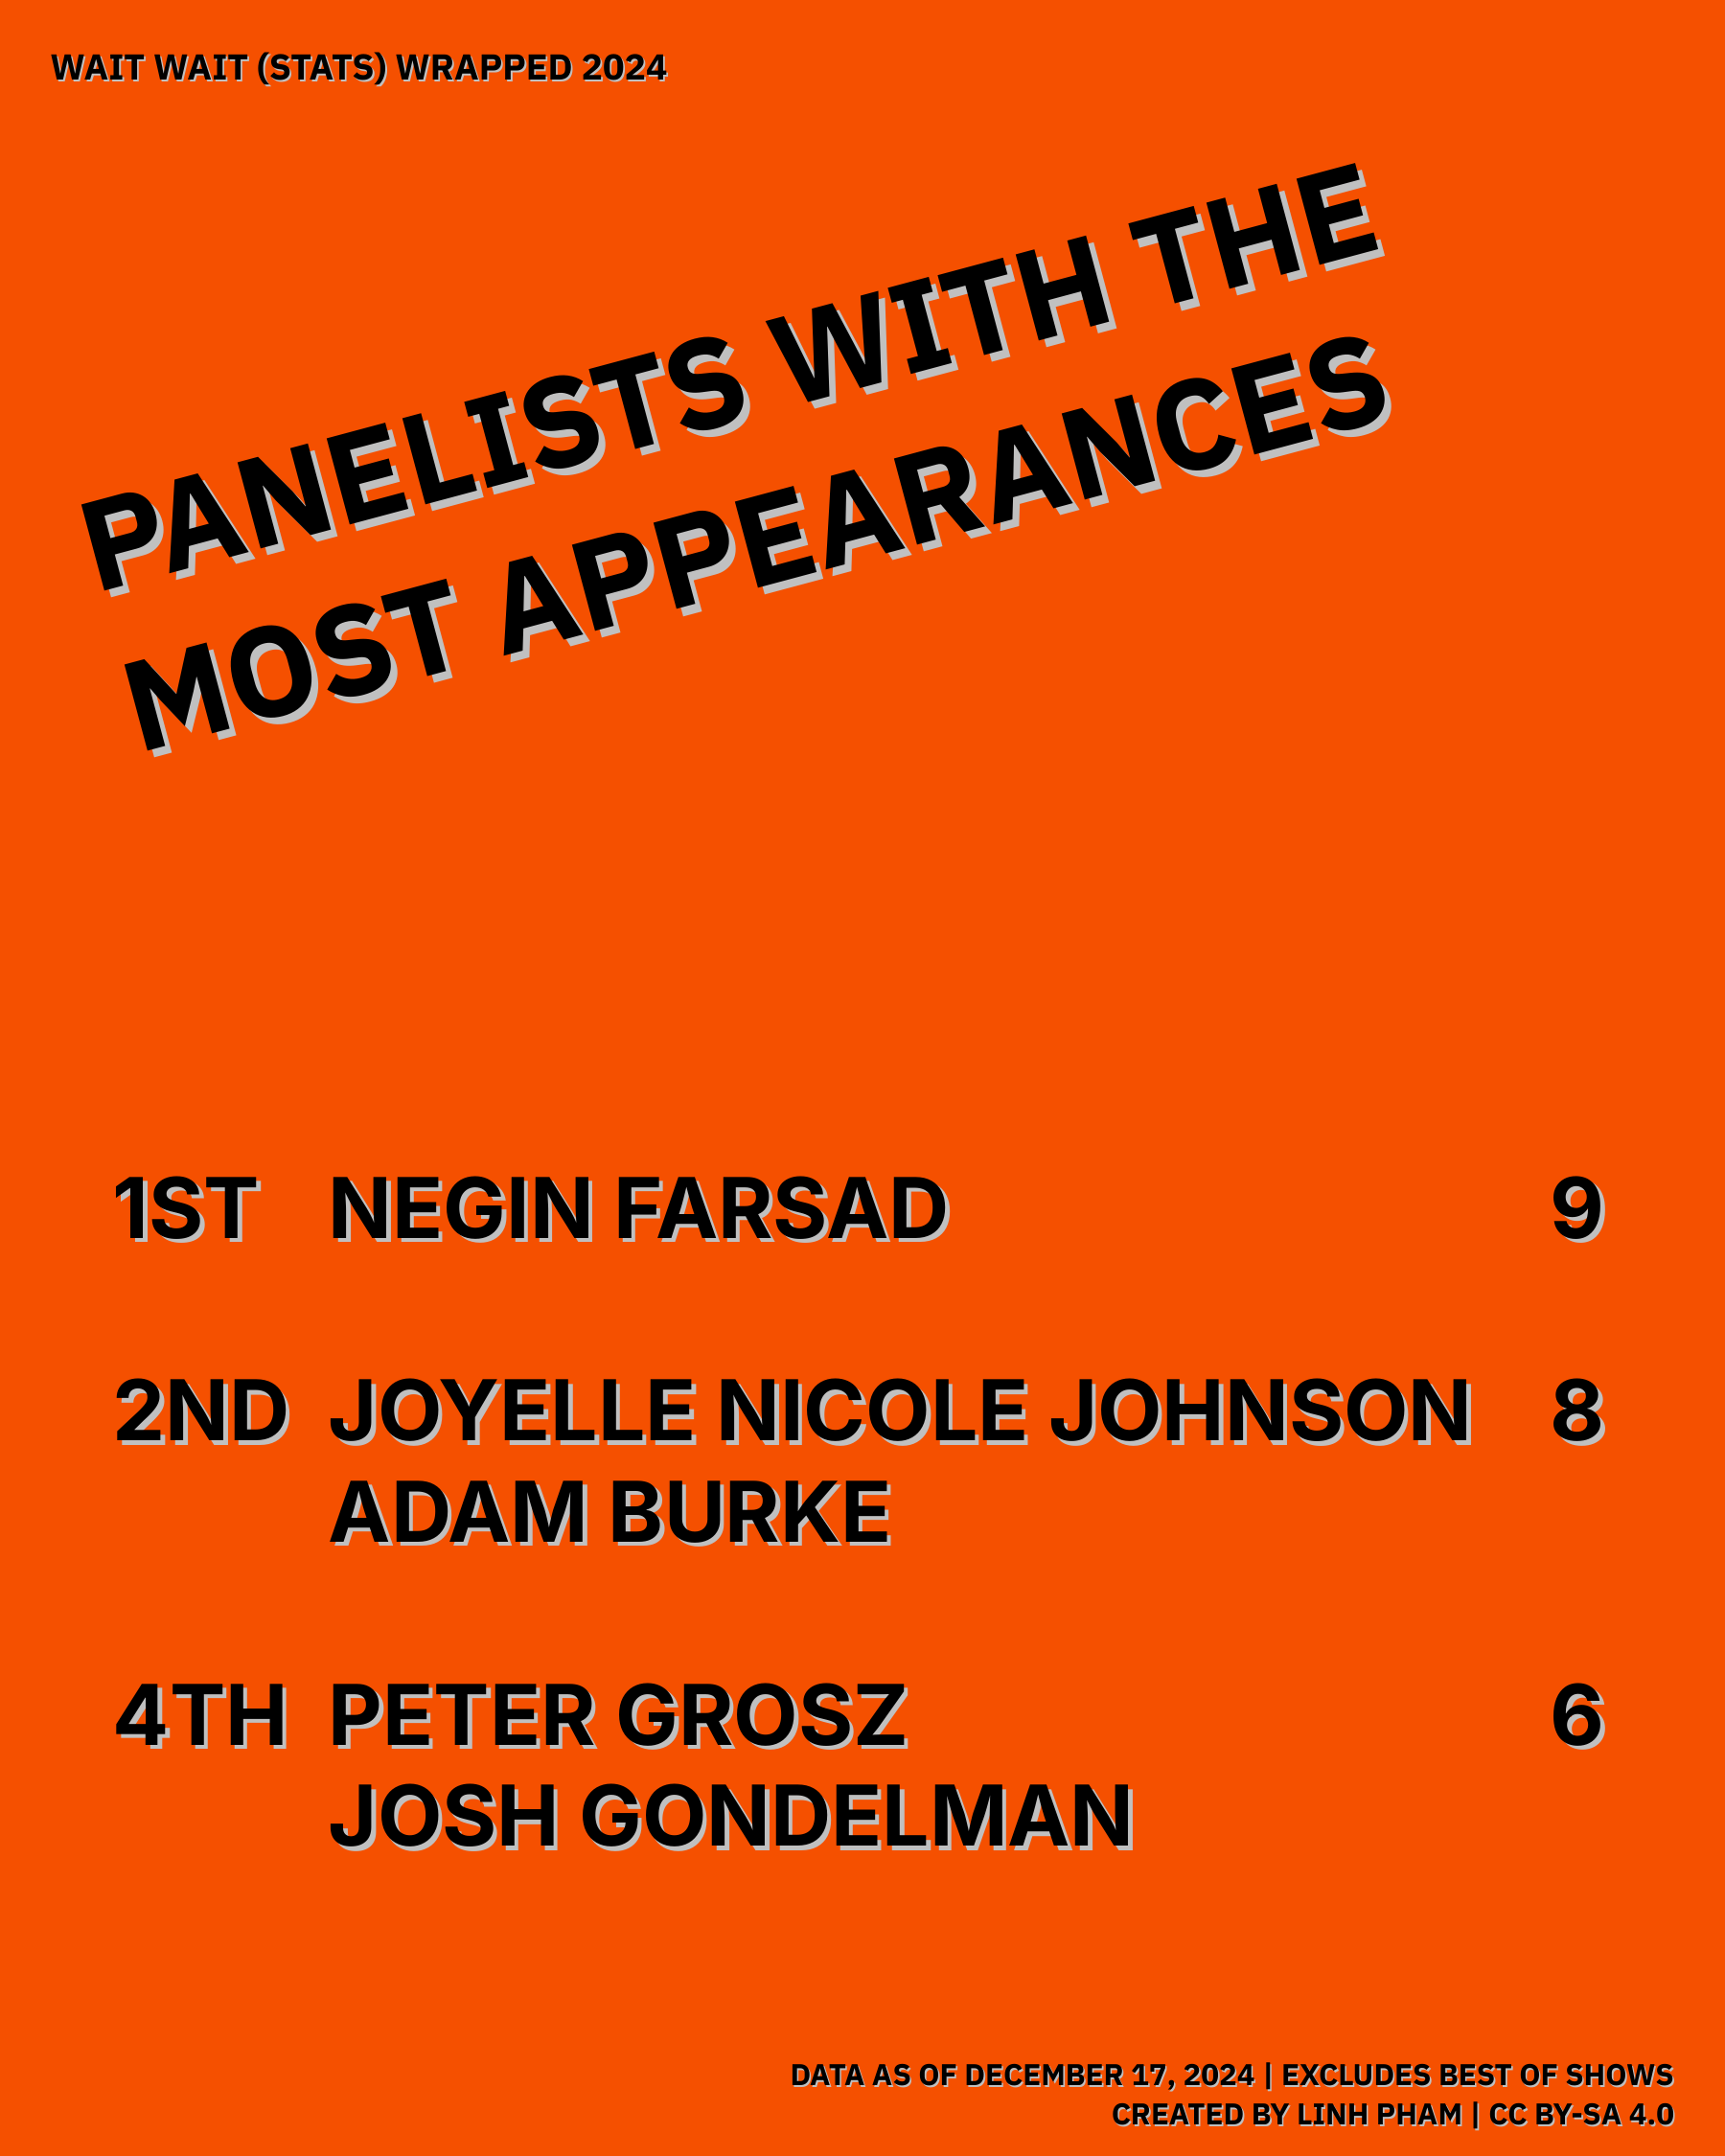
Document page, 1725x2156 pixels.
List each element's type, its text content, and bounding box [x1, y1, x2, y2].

text_box 1ST NEGIN FARSAD 9 2ND JOYELLE NICOLE JOHNSON 8 ADAM BURKE 4TH PETER GROSZ 6 JOSH GONDELMAN [99, 1150, 1690, 1878]
text_box Data as of December 17, 2024 | Excludes Best Of Shows Created by Linh Pham | CC BY-SA 4.0 [35, 2048, 1690, 2141]
text_box WAIT WAIT (STATS) WRAPPED 2024 [35, 35, 1690, 98]
text_box PANELISTS WITH THE MOST APPEARANCES [46, 98, 1725, 799]
